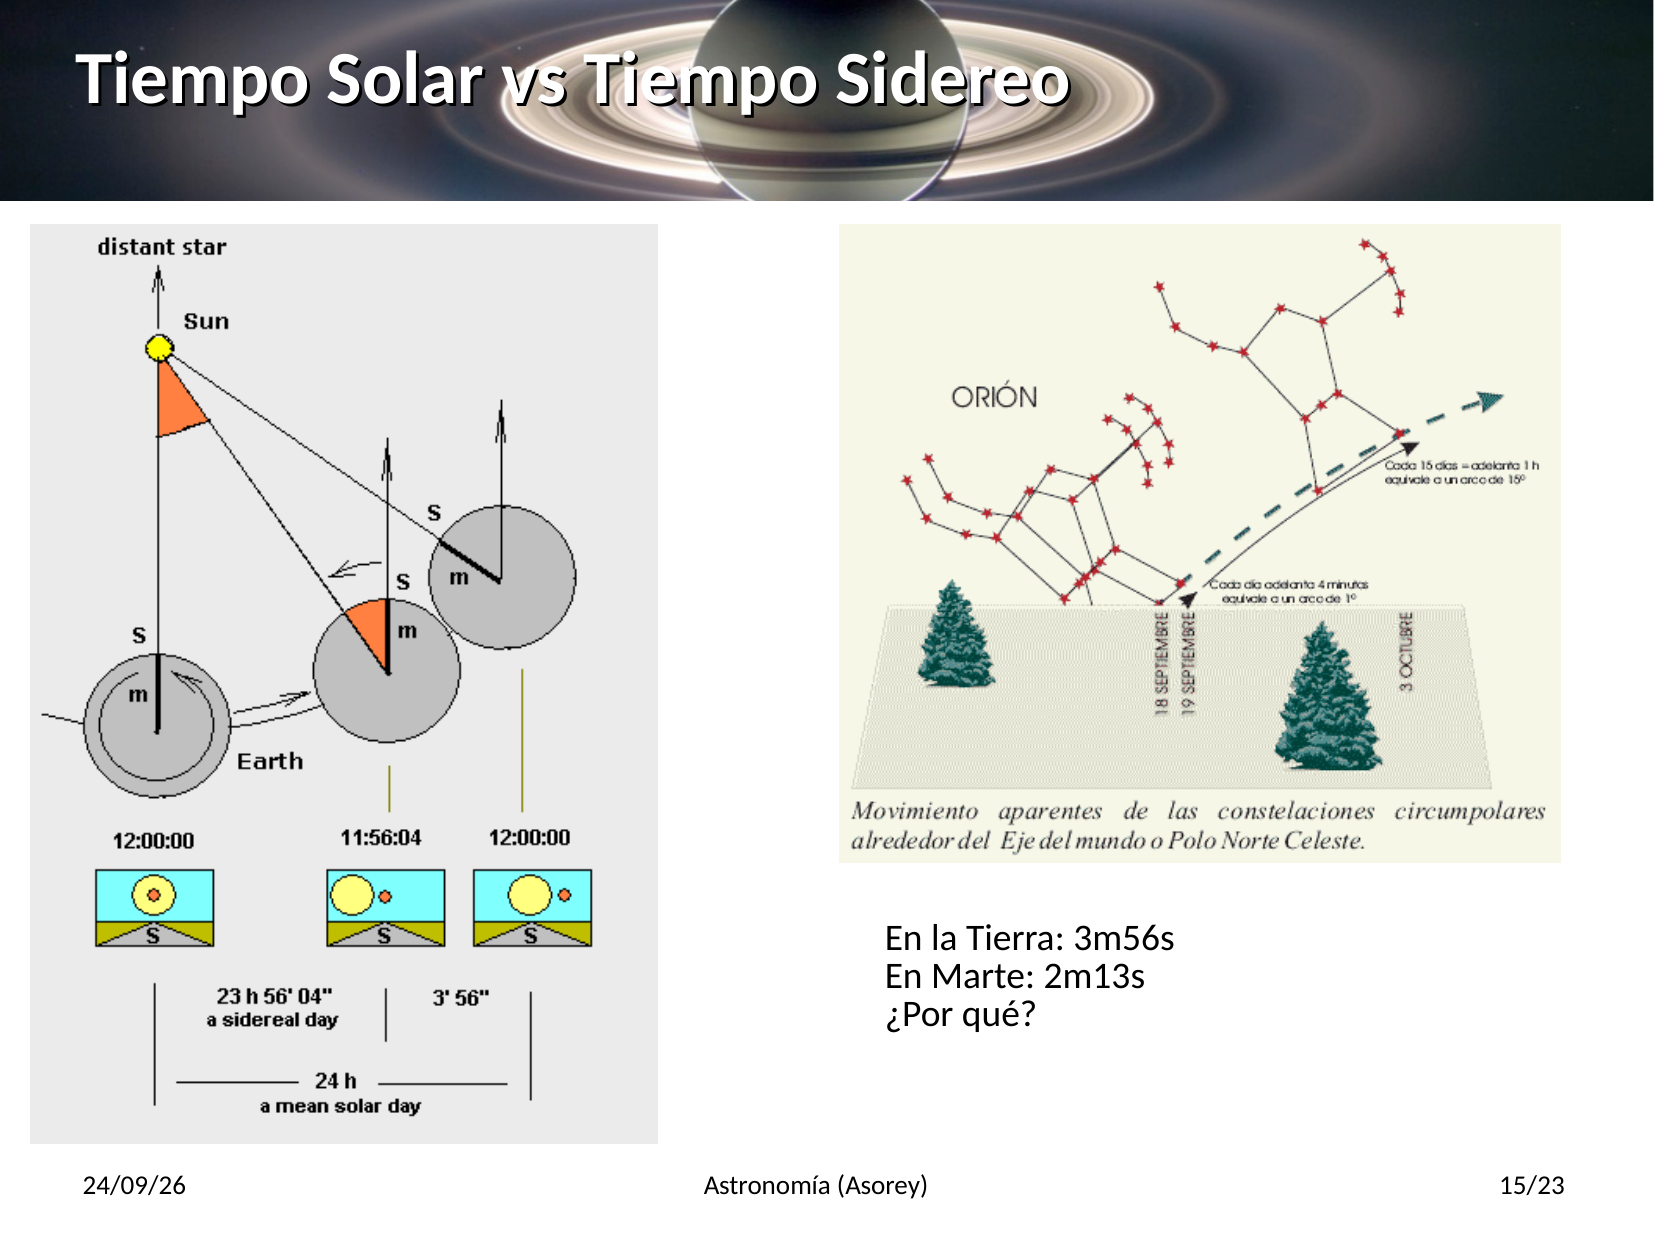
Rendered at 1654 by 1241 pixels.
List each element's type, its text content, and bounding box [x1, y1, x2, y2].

picture [30, 224, 658, 1144]
text_box En la Tierra: 3m56s En Marte: 2m13s ¿Por qué? [870, 915, 1191, 1068]
title Tiempo Solar vs Tiempo Sidereo [75, 19, 1564, 151]
picture [0, 0, 1654, 201]
picture [839, 224, 1561, 863]
